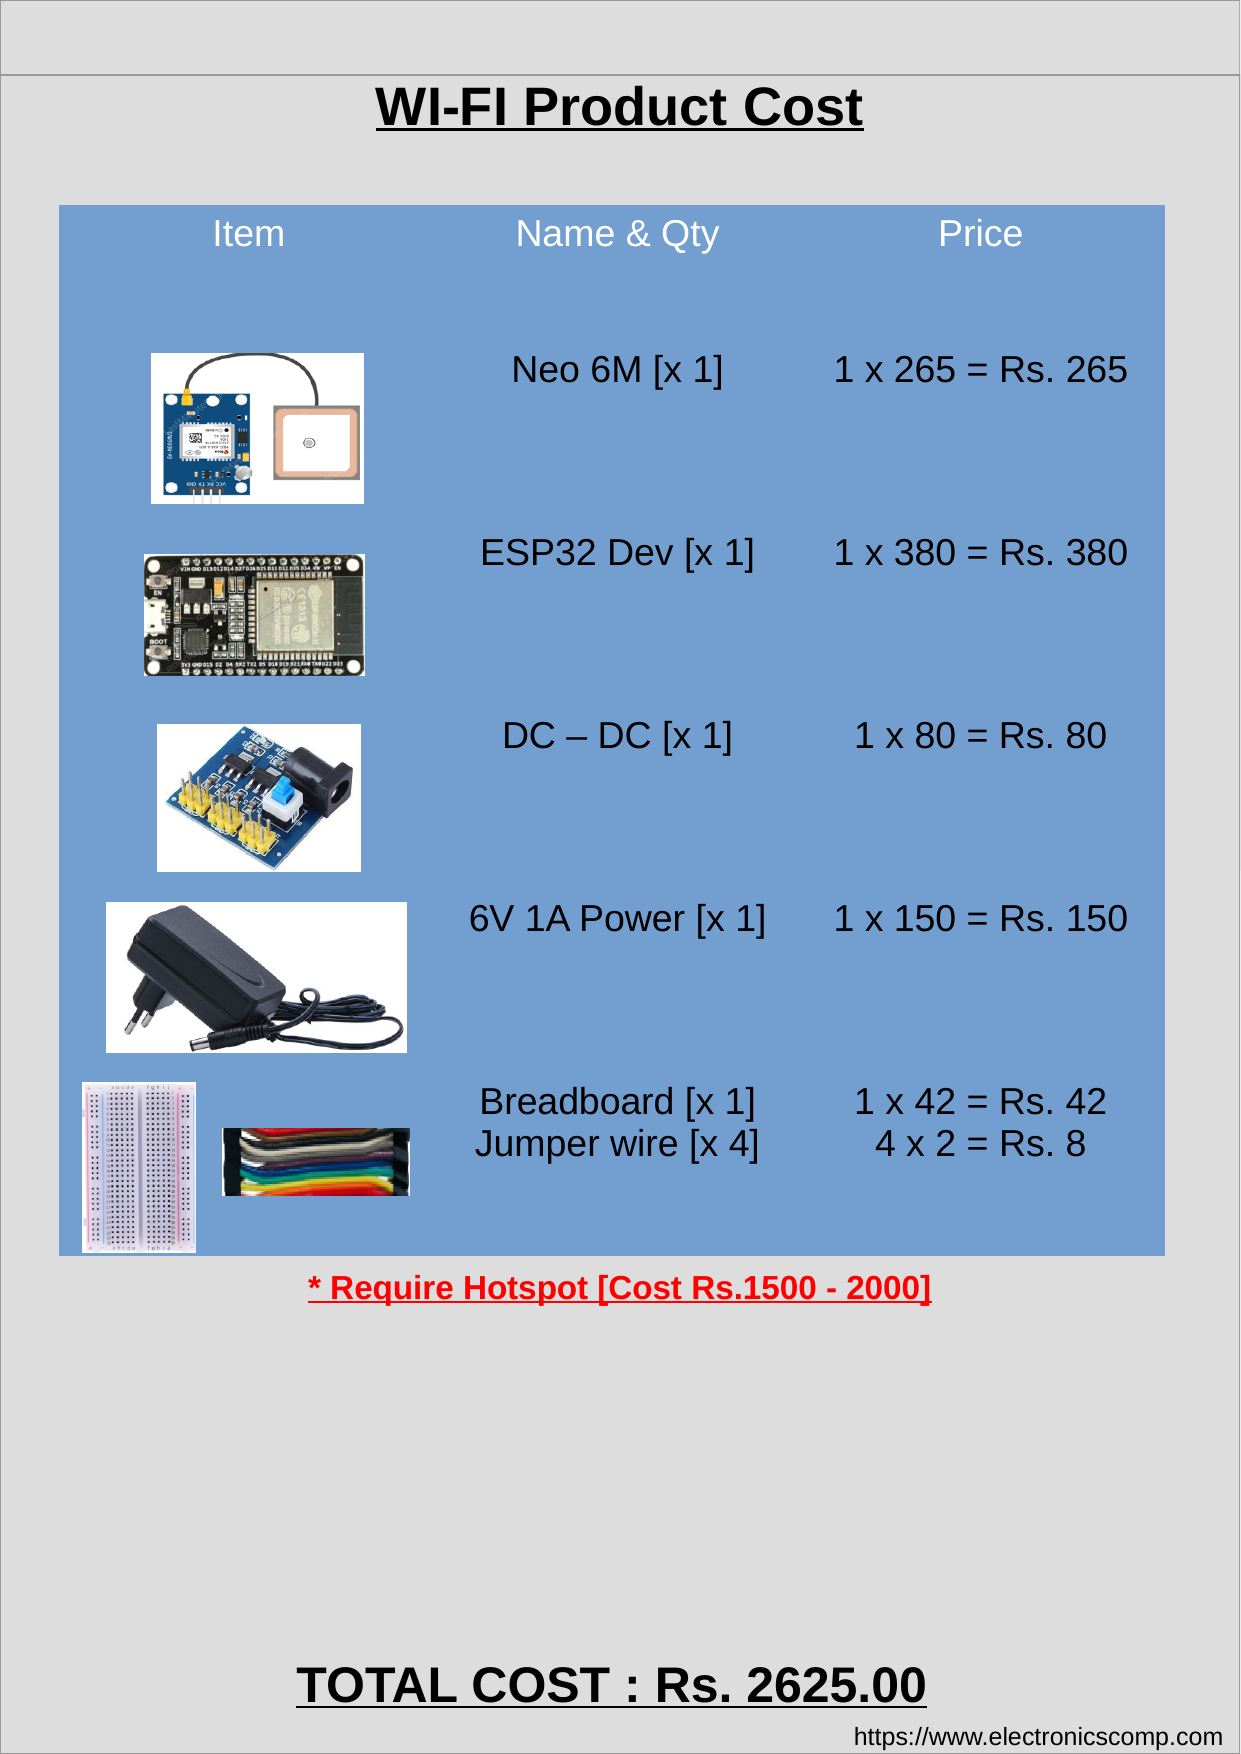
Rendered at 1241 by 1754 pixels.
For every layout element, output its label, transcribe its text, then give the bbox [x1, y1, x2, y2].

table_cell Breadboard [x 1] Jumper wire [x 4] [439, 1073, 796, 1256]
table_header Name & Qty [439, 205, 796, 341]
picture [151, 353, 364, 504]
text_box [0, 1338, 1241, 1754]
picture [157, 724, 361, 872]
table_cell Neo 6M [x 1] [439, 341, 796, 524]
table_cell ESP32 Dev [x 1] [439, 524, 796, 707]
table_cell [59, 524, 439, 707]
table_header Item [59, 205, 439, 341]
picture [106, 902, 407, 1053]
text_box TOTAL COST : Rs. 2625.00 [49, 1650, 1175, 1721]
table_cell 1 x 80 = Rs. 80 [796, 707, 1165, 890]
table_header Price [796, 205, 1165, 341]
table_cell 6V 1A Power [x 1] [439, 890, 796, 1073]
table_cell [59, 890, 439, 1073]
table_cell [59, 341, 439, 524]
table_cell [59, 707, 439, 890]
table_cell 1 x 265 = Rs. 265 [796, 341, 1165, 524]
table_cell [59, 1073, 439, 1256]
text_box [0, 145, 1241, 1262]
table_cell 1 x 150 = Rs. 150 [796, 890, 1165, 1073]
text_box WI-FI Product Cost [0, 69, 1241, 145]
table_cell DC – DC [x 1] [439, 707, 796, 890]
table_cell 1 x 380 = Rs. 380 [796, 524, 1165, 707]
picture [82, 1082, 196, 1253]
text_box https://www.electronicscomp.com [742, 1715, 1241, 1754]
text_box * Require Hotspot [Cost Rs.1500 - 2000] [0, 1262, 1241, 1338]
picture [222, 1128, 410, 1196]
table_cell 1 x 42 = Rs. 42 4 x 2 = Rs. 8 [796, 1073, 1165, 1256]
picture [144, 554, 365, 676]
